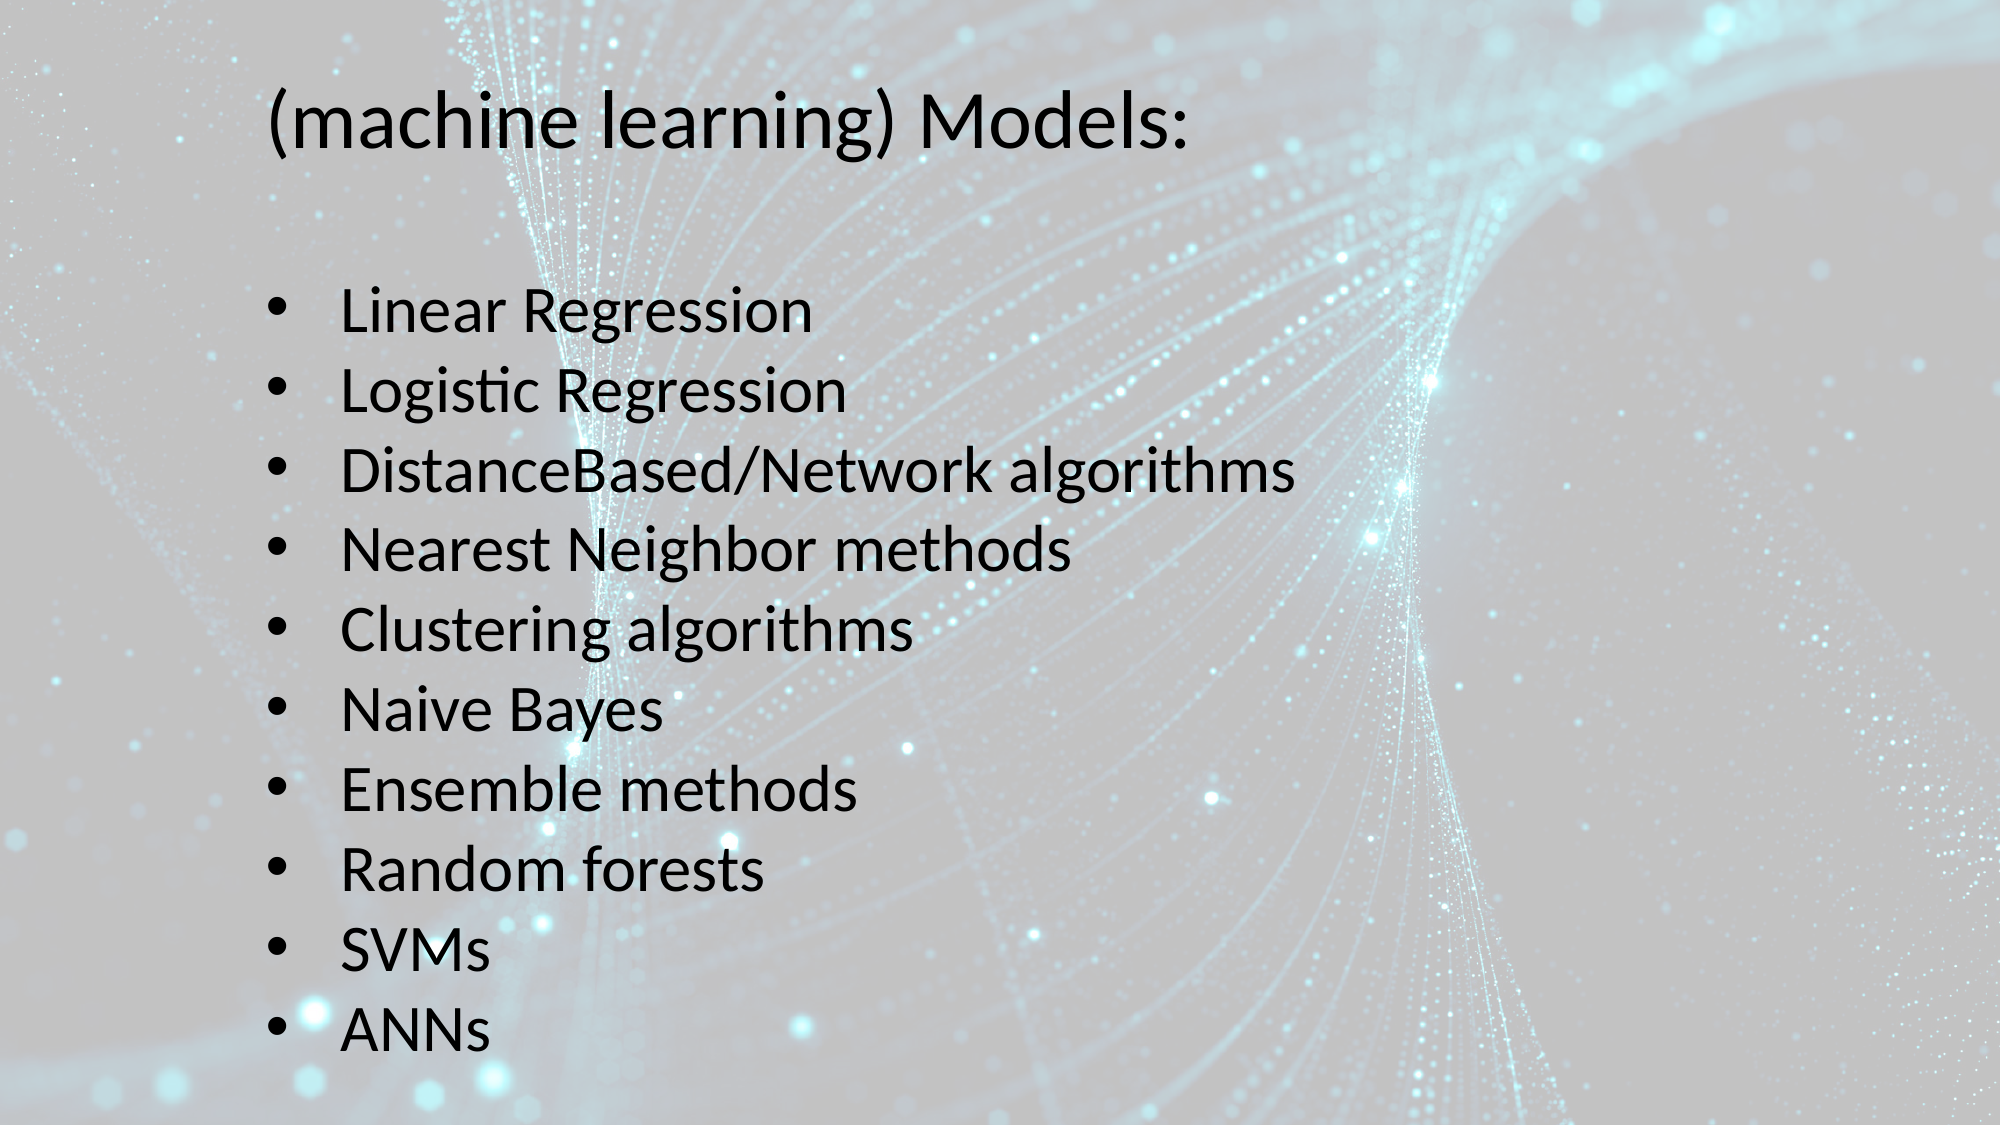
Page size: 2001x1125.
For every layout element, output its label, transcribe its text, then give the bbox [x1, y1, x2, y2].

text_box (machine learning) Models: Linear Regression Logistic Regression DistanceBased/Network algorithms Nearest Neighbor methods Clustering algorithms Naive Bayes Ensemble methods Random forests SVMs ANNs [250, 58, 1524, 1073]
